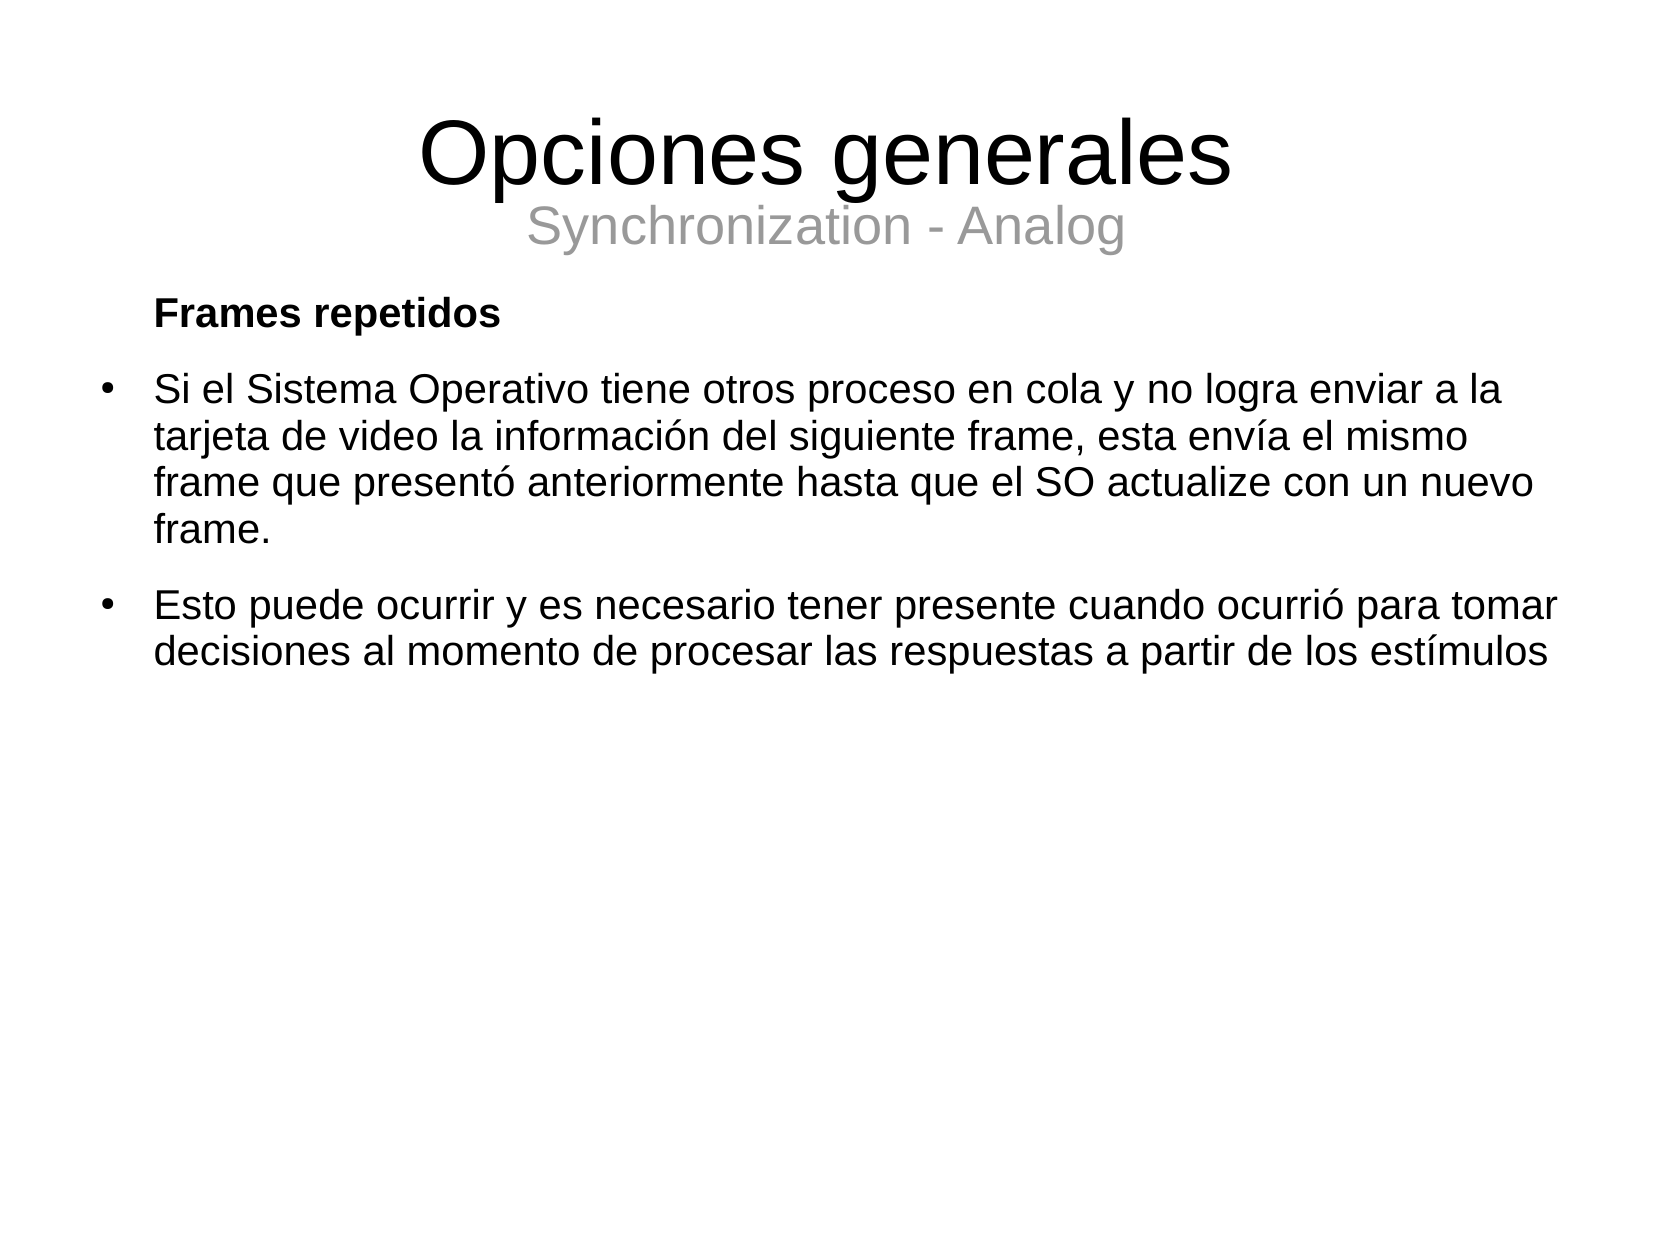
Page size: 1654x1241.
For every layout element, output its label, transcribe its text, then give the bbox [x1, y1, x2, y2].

list Frames repetidos Si el Sistema Operativo tiene otros proceso en cola y no logra enviar a la tarjeta de video la información del siguiente frame, esta envía el mismo frame que presentó anteriormente hasta que el SO actualize con un nuevo frame. Esto puede ocurrir y es necesario tener presente cuando ocurrió para tomar decisiones al momento de procesar las respuestas a partir de los estímulos [82, 290, 1571, 751]
title Synchronization - Analog [82, 195, 1572, 257]
title Opciones generales [82, 49, 1571, 195]
